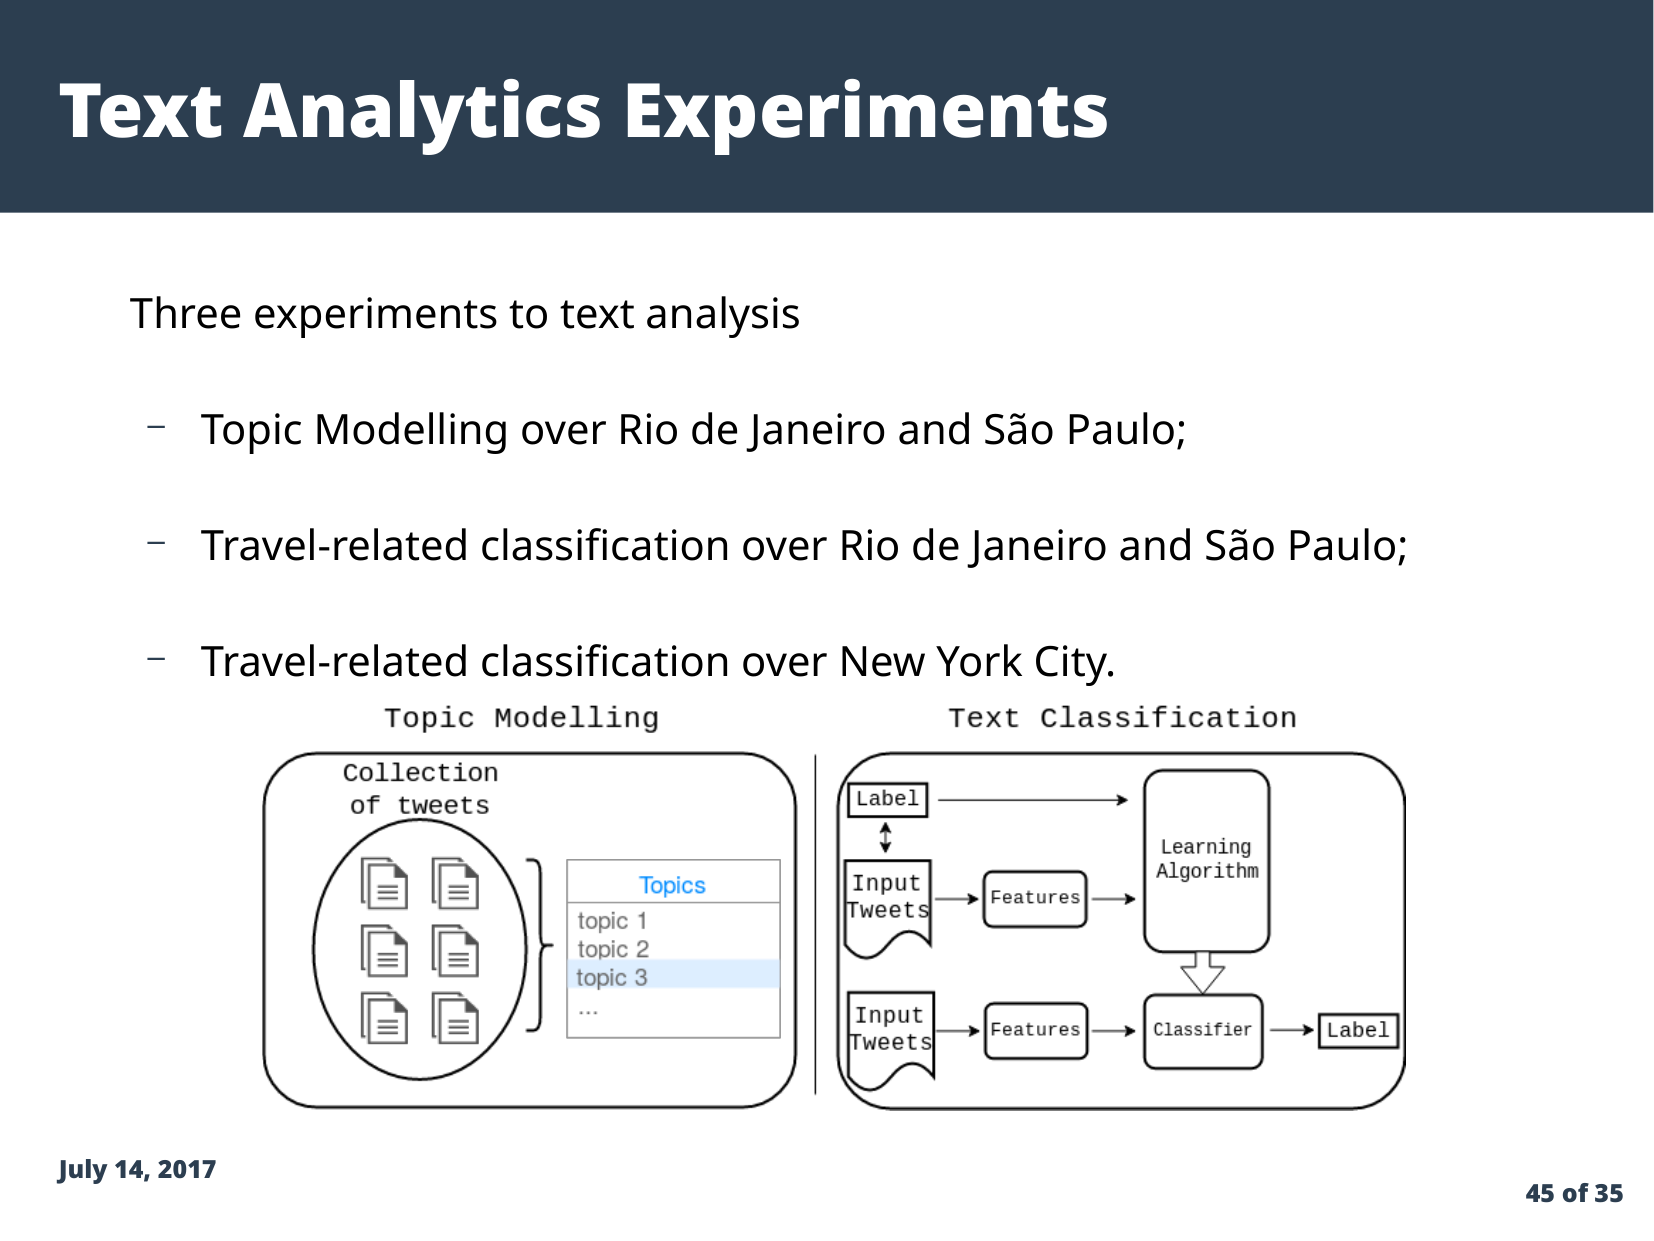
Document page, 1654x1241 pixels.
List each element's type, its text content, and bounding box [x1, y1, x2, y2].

list Three experiments to text analysis Topic Modelling over Rio de Janeiro and São Paulo; Travel-related classification over Rio de Janeiro and São Paulo; Travel-related classification over New York City. [59, 283, 1583, 768]
picture [262, 696, 1406, 1111]
title Text Analytics Experiments [59, 29, 1595, 187]
